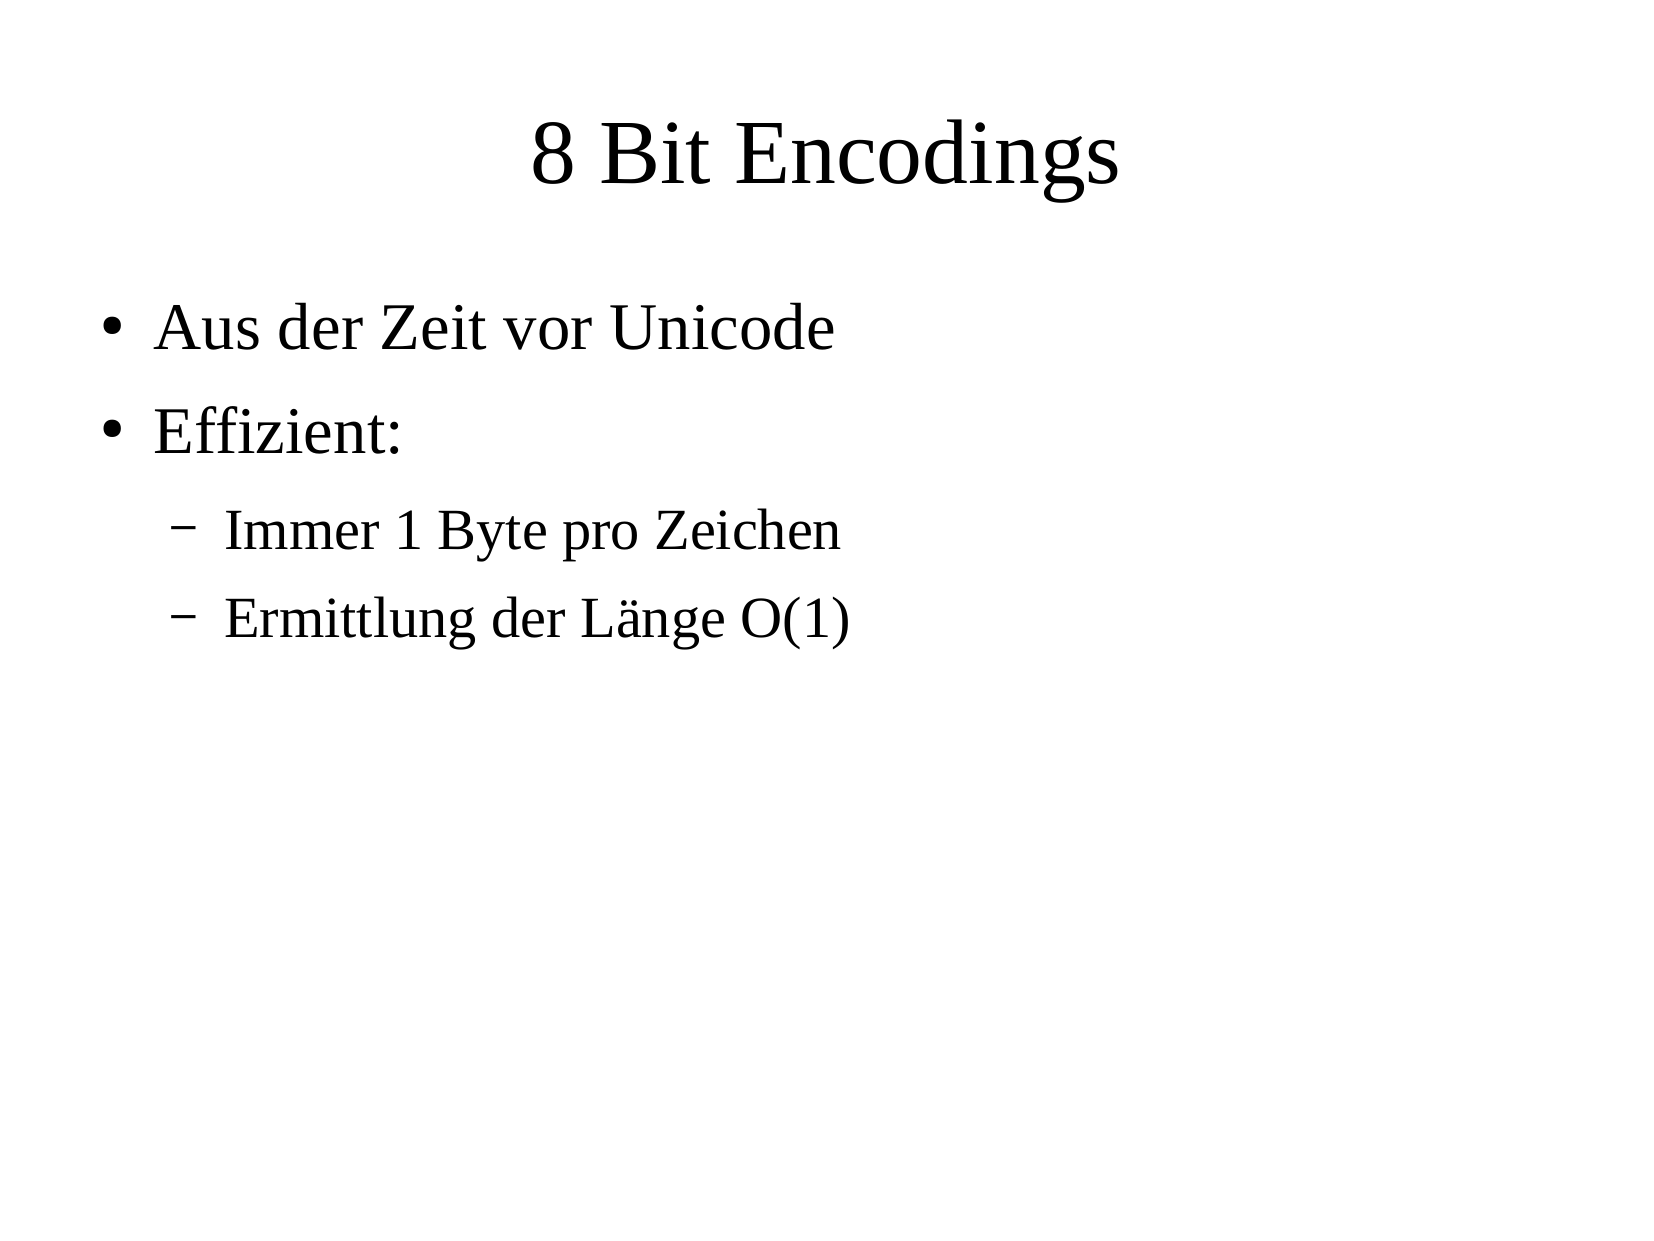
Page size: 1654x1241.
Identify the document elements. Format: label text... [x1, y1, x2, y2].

title 8 Bit Encodings [82, 49, 1571, 257]
list Aus der Zeit vor Unicode Effizient: Immer 1 Byte pro Zeichen Ermittlung der Länge O(1) [82, 290, 1571, 1010]
